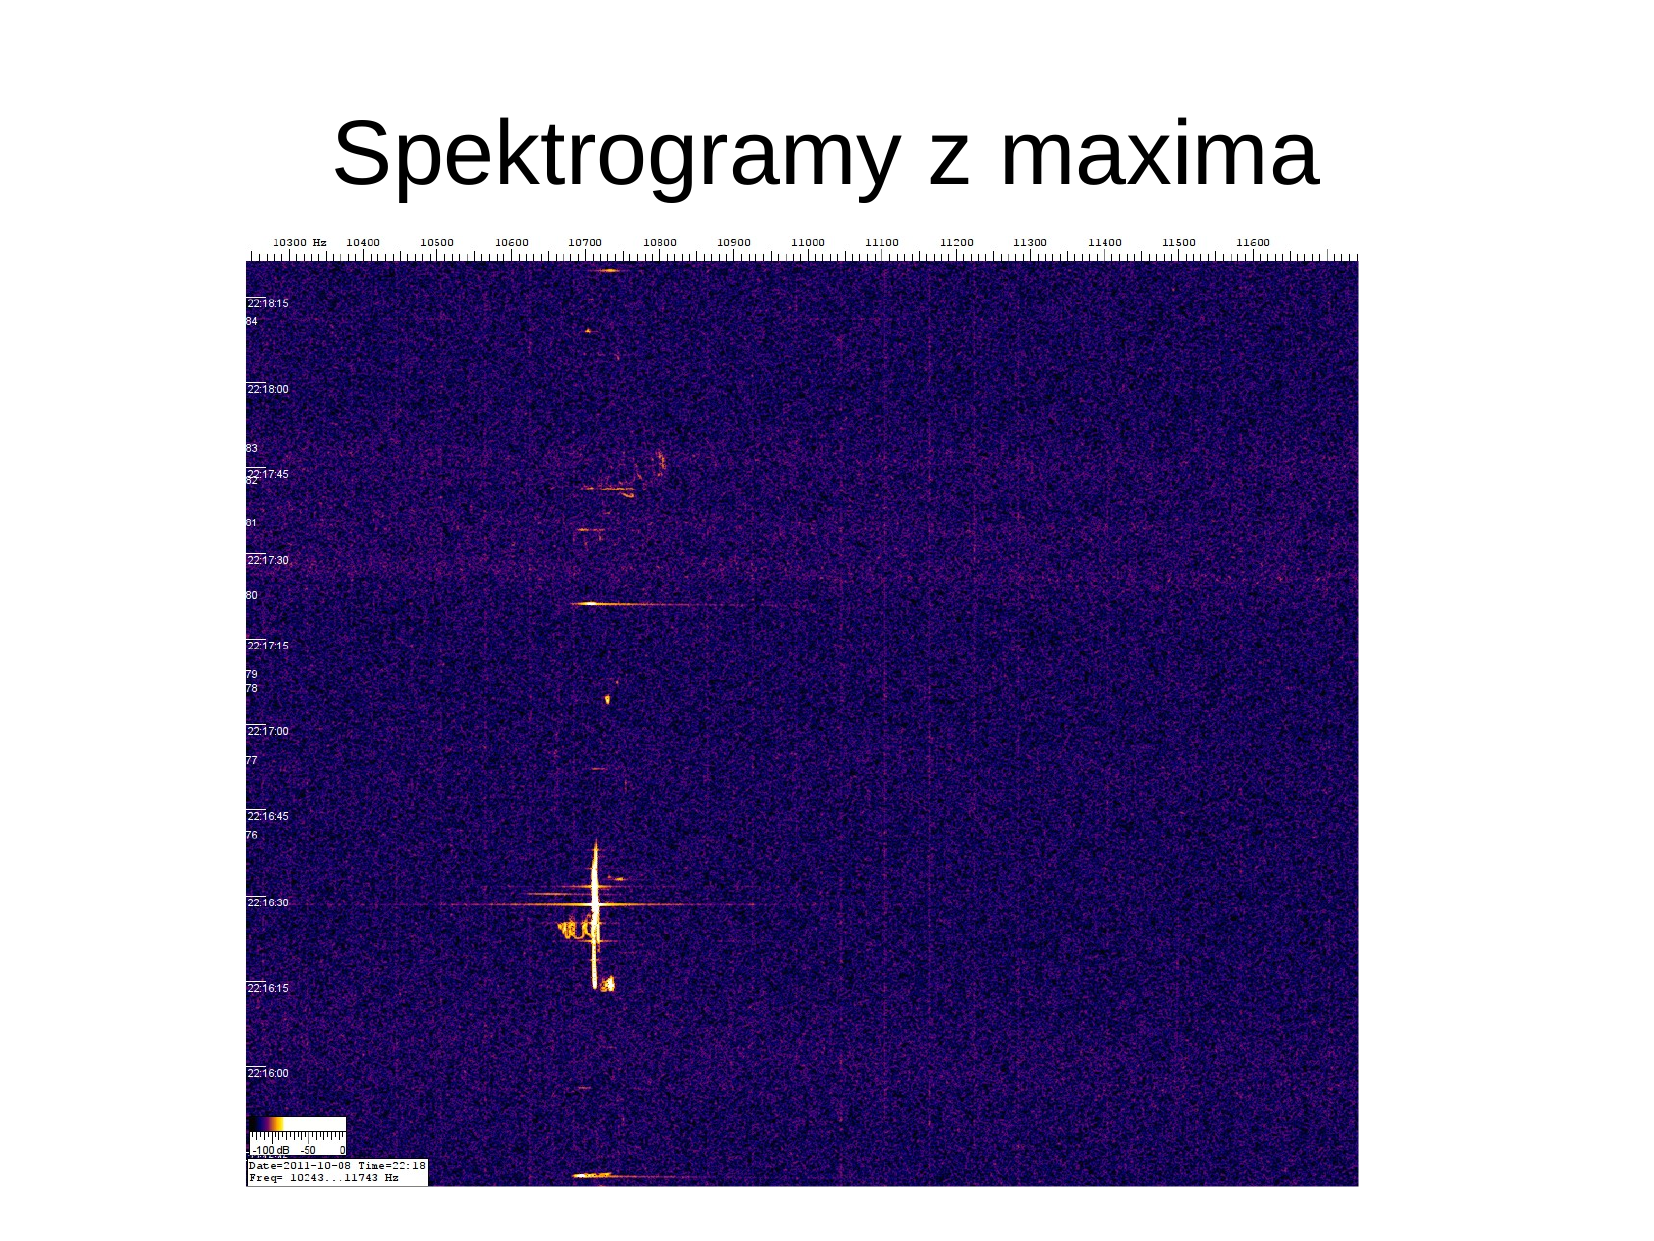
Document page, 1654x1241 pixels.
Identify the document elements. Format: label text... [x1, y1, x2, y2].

picture [245, 236, 1359, 1187]
title Spektrogramy z maxima [82, 49, 1571, 257]
